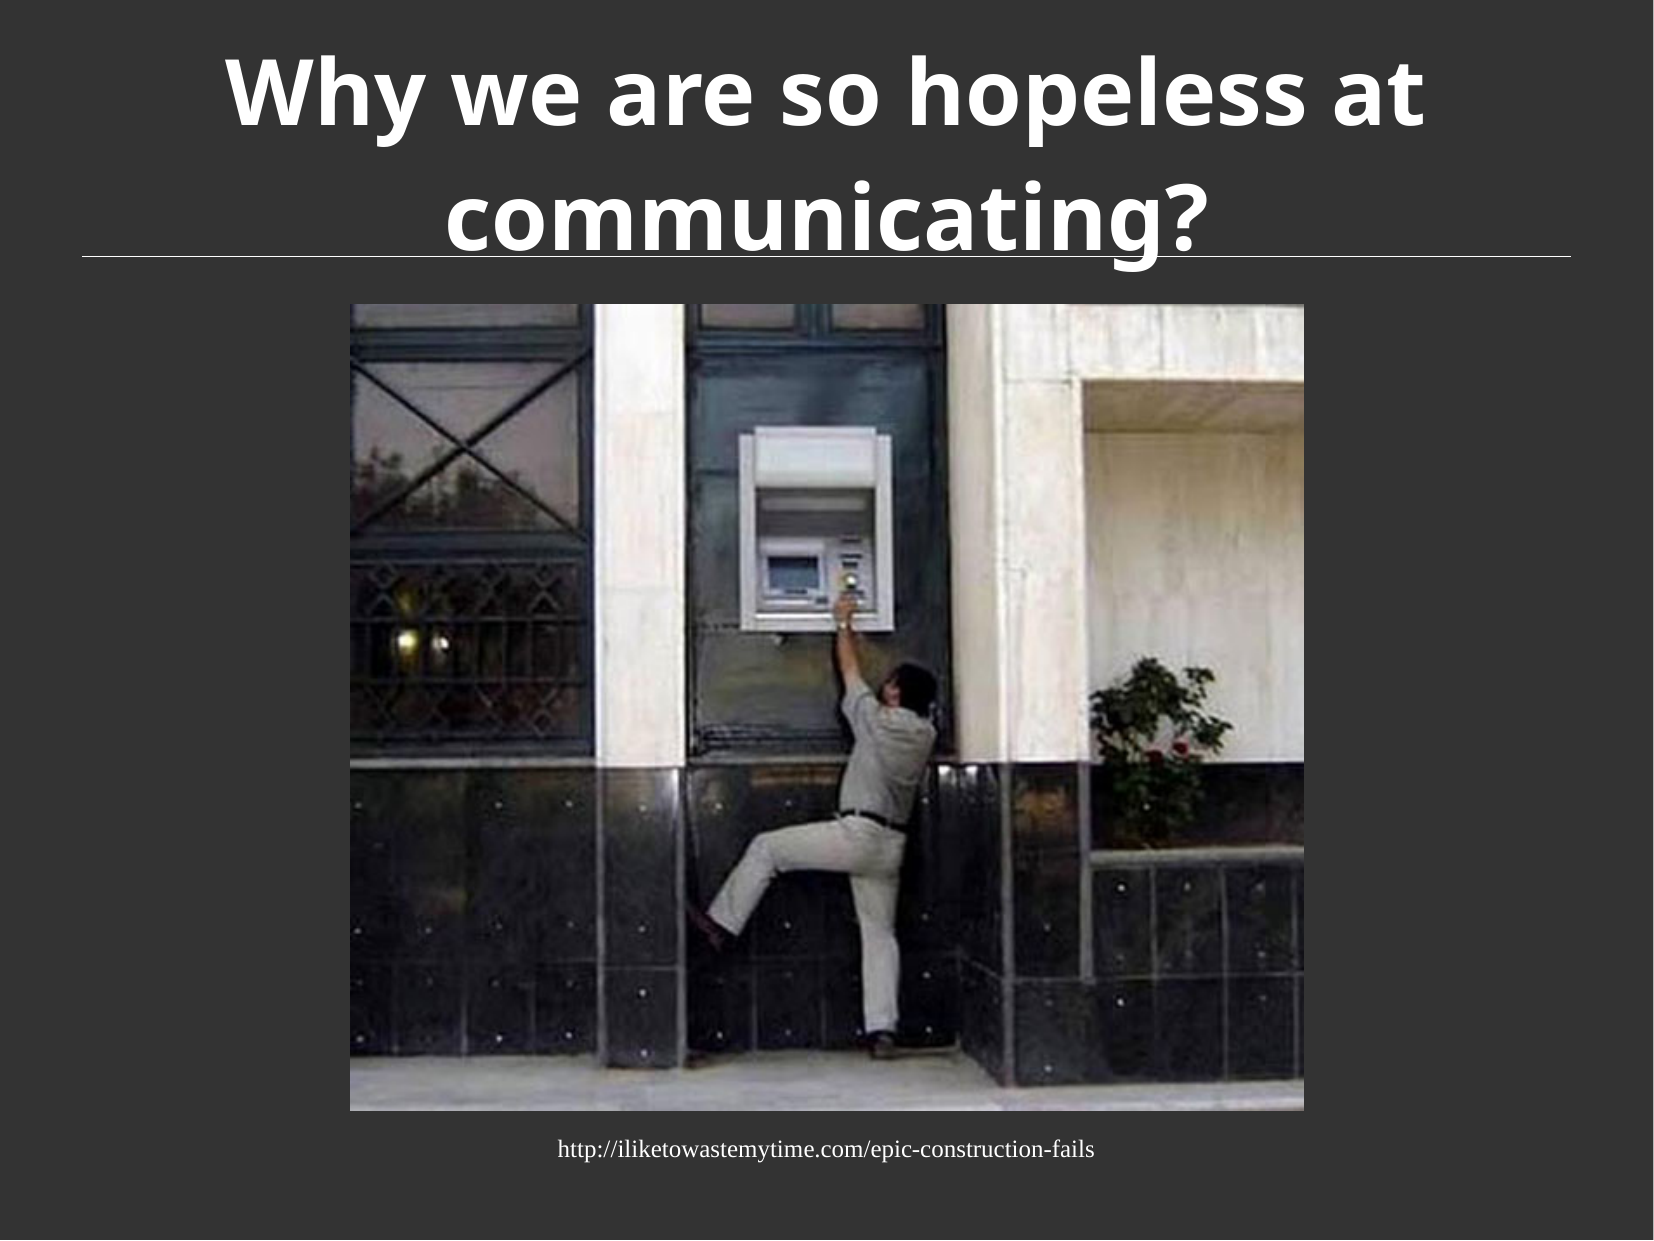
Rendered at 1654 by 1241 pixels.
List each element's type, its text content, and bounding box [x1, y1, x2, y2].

picture [350, 304, 1304, 1111]
title Why we are so hopeless at communicating? [82, 45, 1571, 260]
text_box http://iliketowastemytime.com/epic-construction-fails [339, 1128, 1314, 1171]
